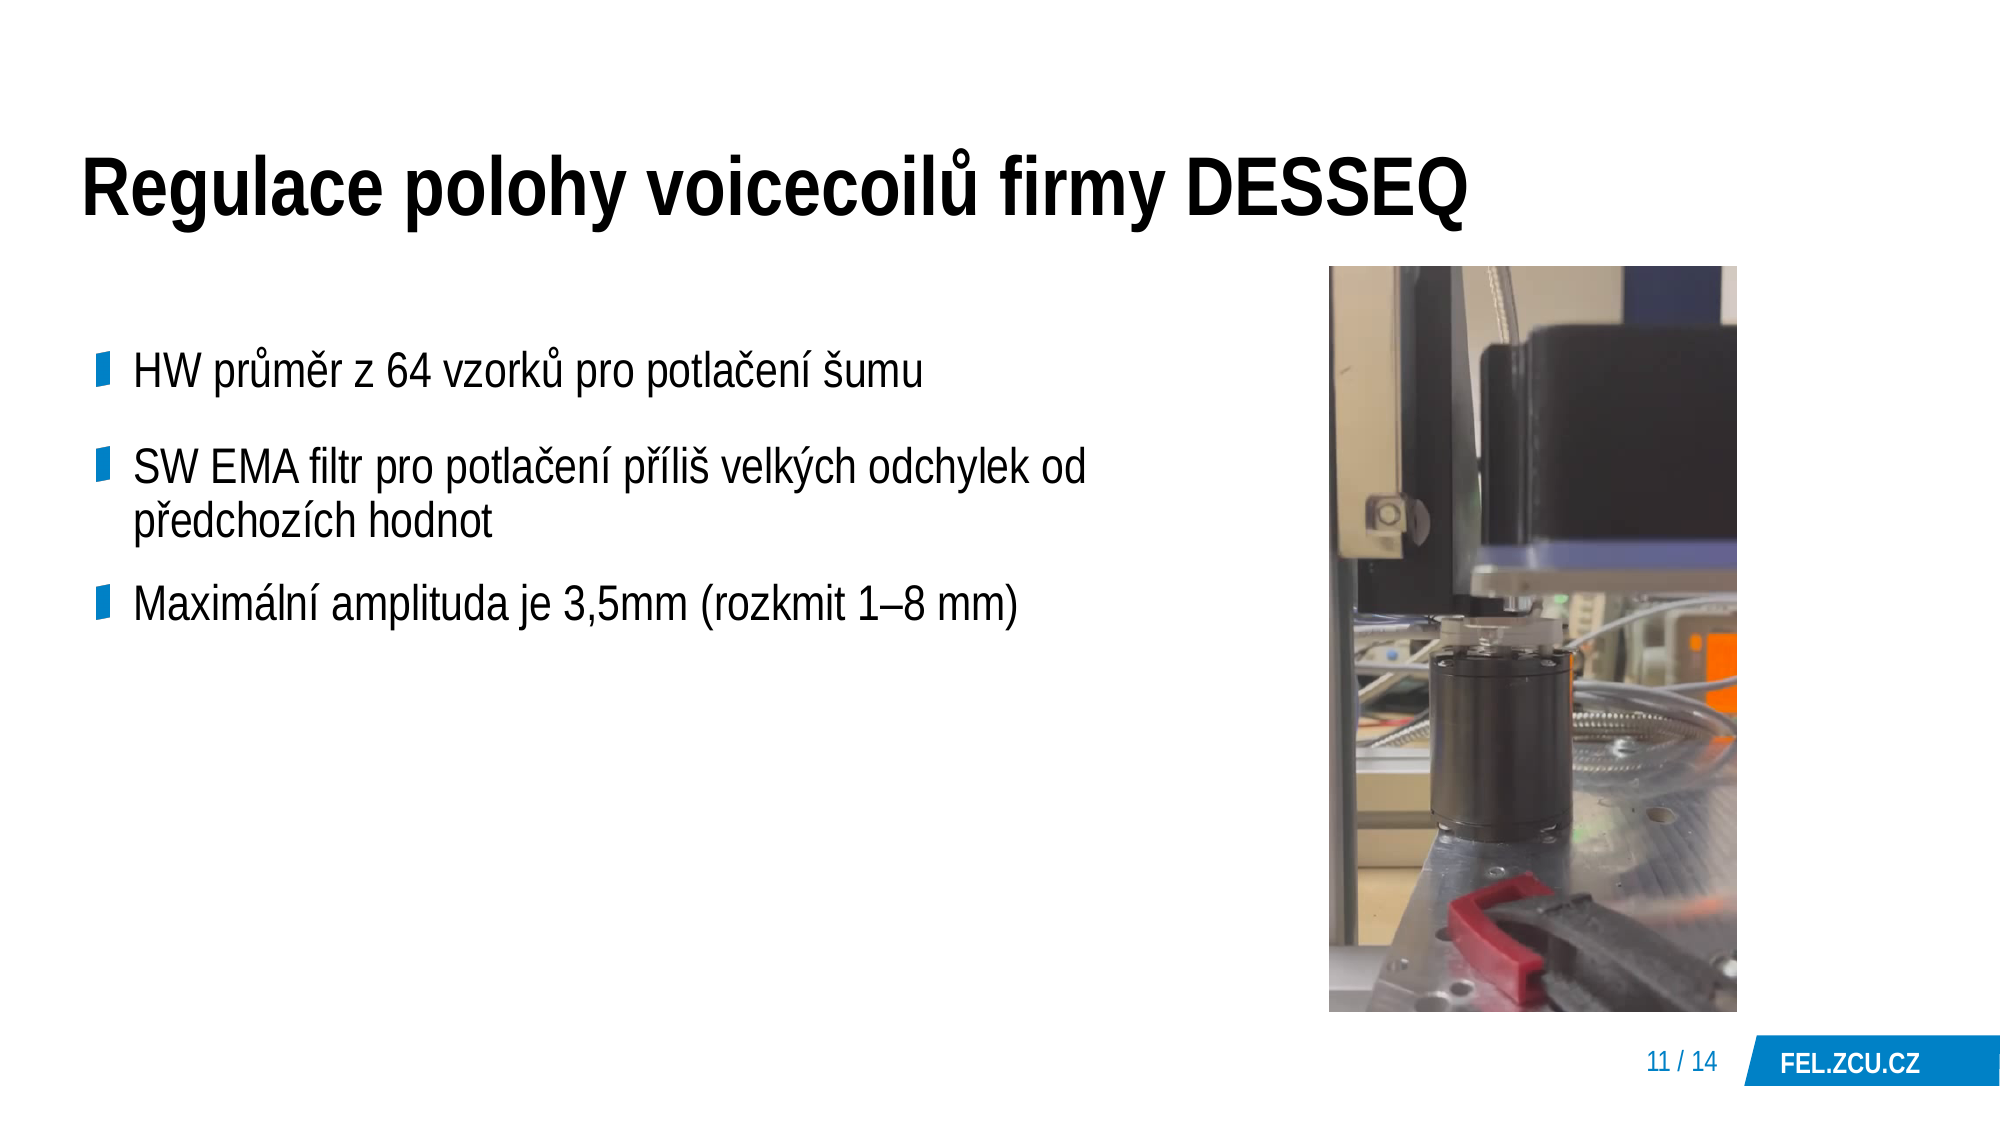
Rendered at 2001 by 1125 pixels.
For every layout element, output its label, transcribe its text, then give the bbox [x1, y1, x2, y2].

slide_number <number> / 14 [1412, 1035, 1733, 1086]
list HW průměr z 64 vzorků pro potlačení šumu SW EMA filtr pro potlačení příliš velkých odchylek od předchozích hodnot Maximální amplituda je 3,5mm (rozkmit 1–8 mm) [81, 337, 1300, 1034]
text_box [1328, 265, 1738, 1013]
title Regulace polohy voicecoilů firmy DESSEQ [81, 146, 1918, 234]
